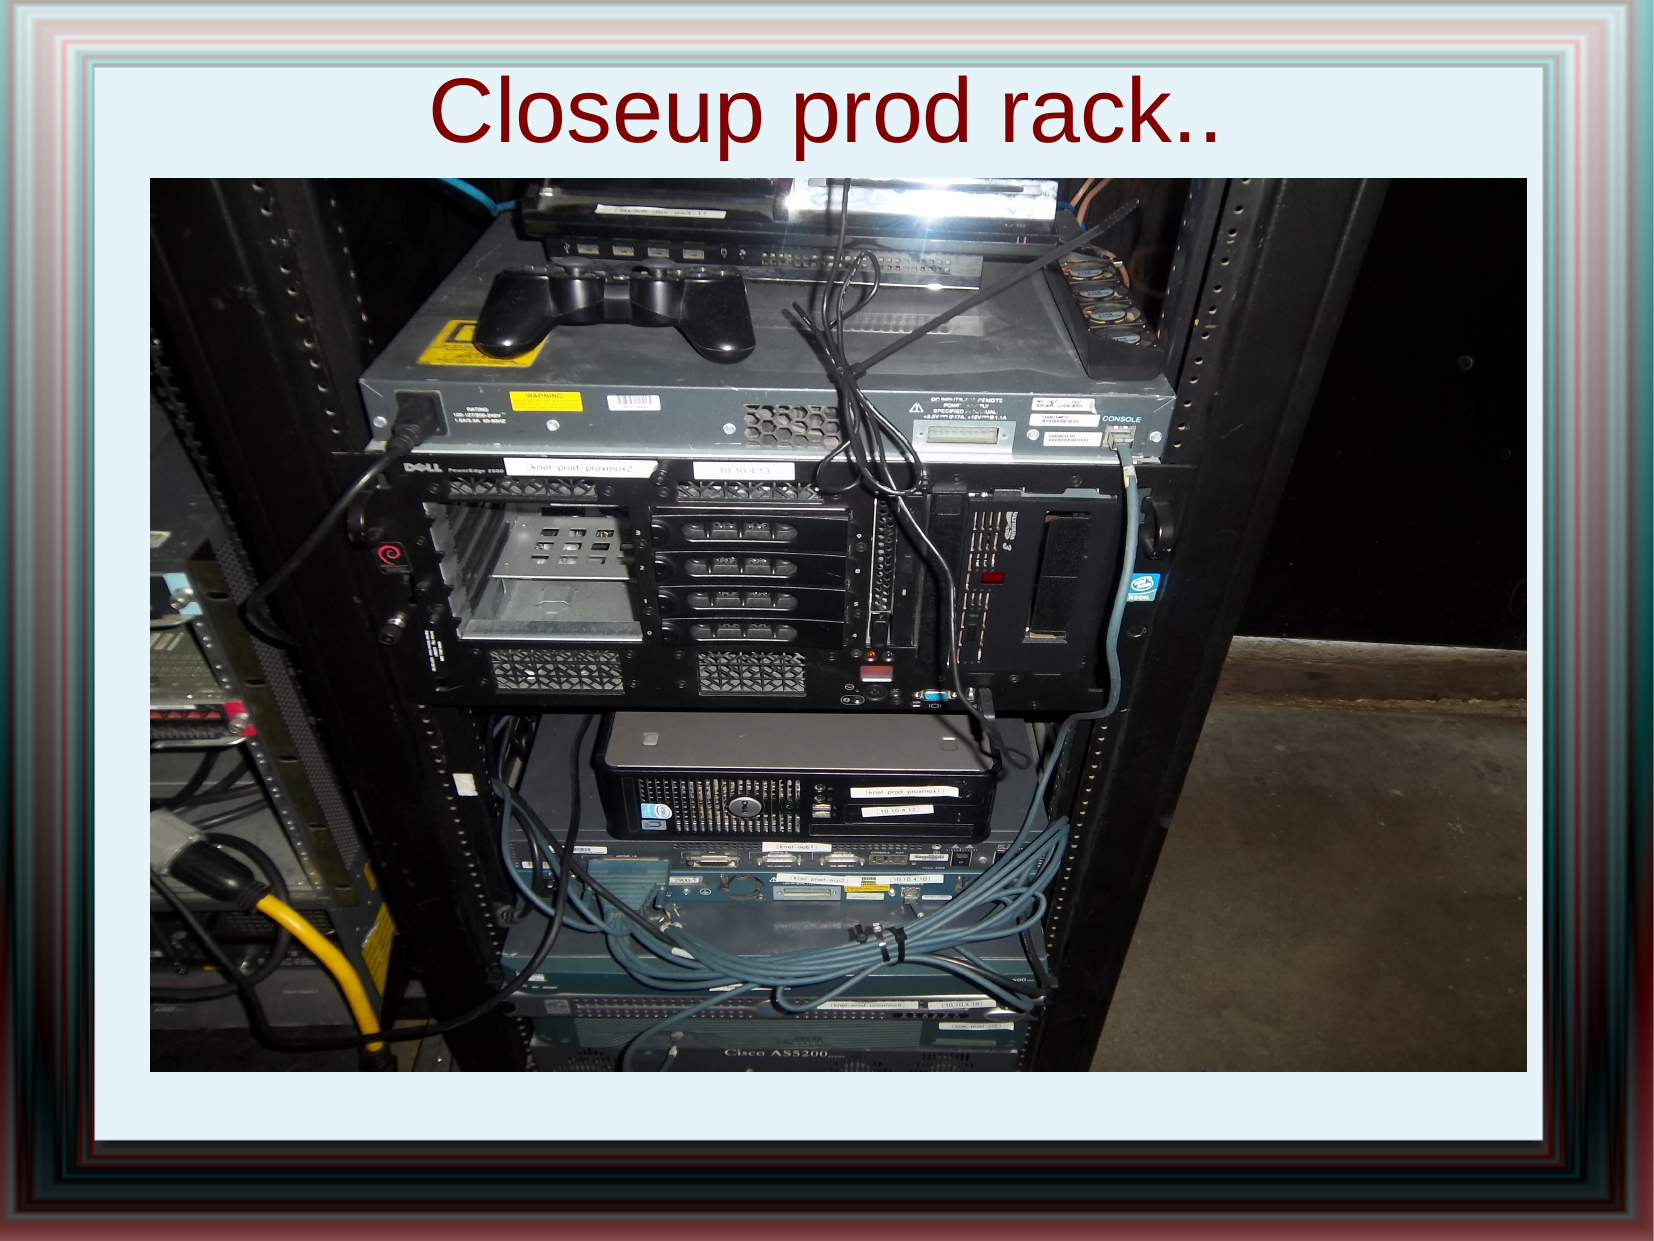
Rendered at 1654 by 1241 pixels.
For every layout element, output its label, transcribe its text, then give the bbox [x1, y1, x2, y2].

title Closeup prod rack.. [118, 59, 1536, 163]
picture [0, 0, 1654, 1241]
